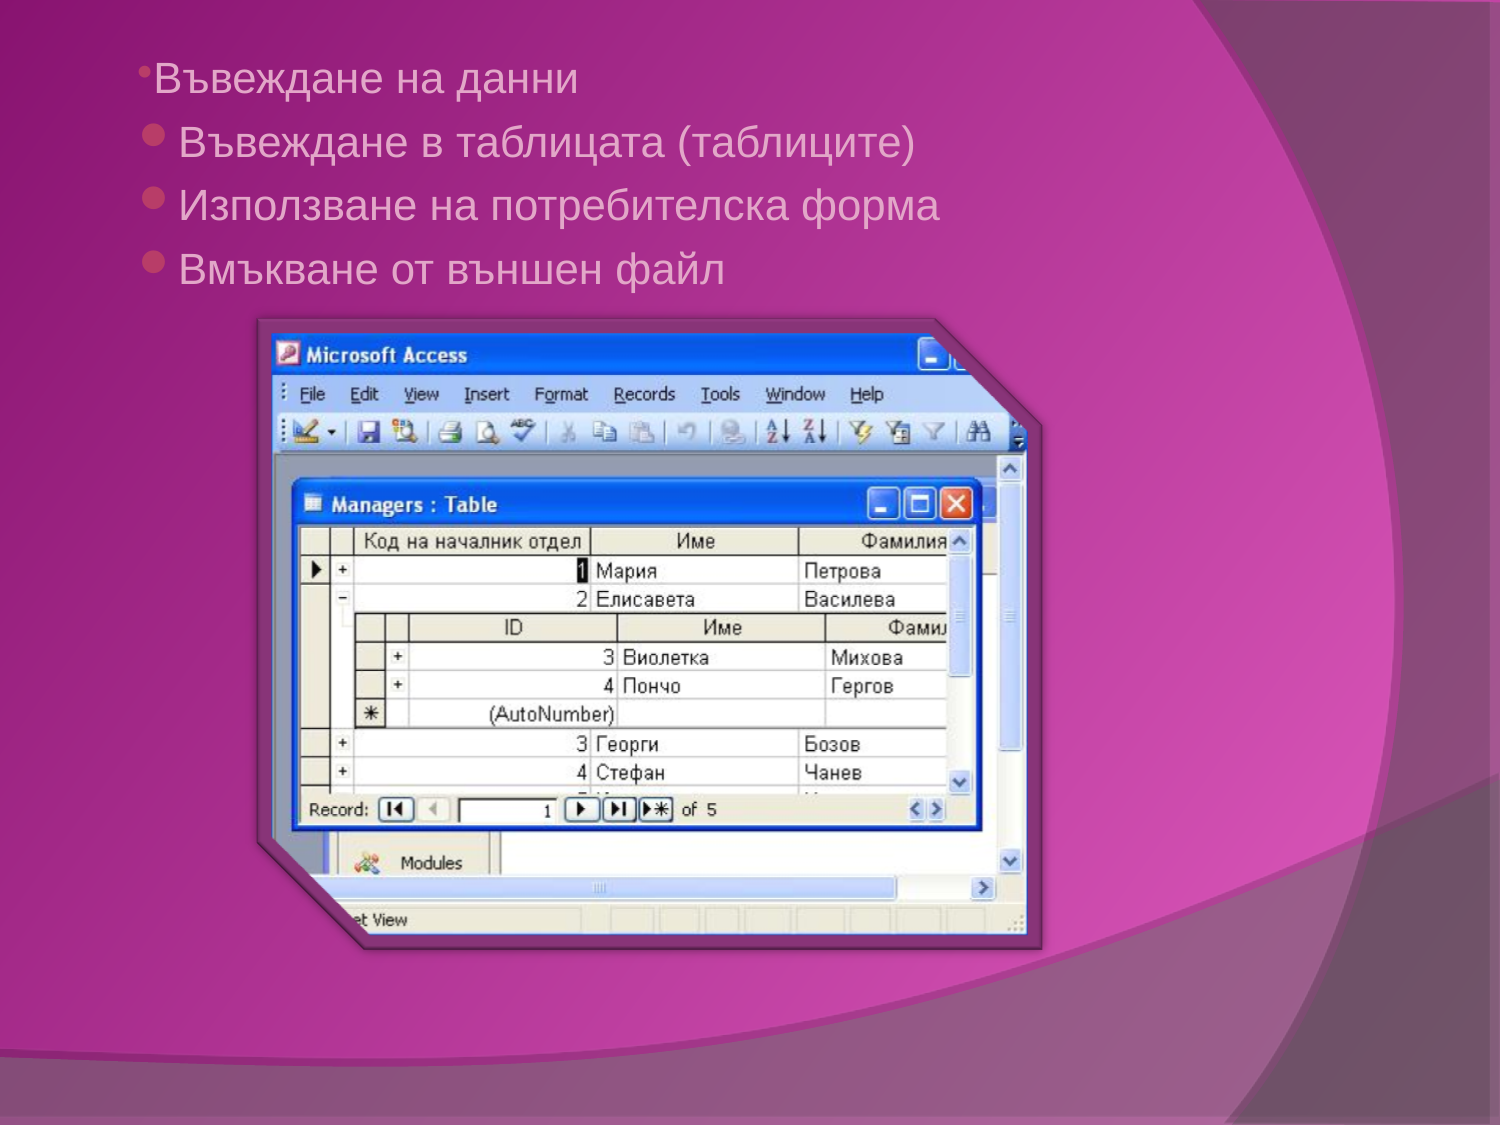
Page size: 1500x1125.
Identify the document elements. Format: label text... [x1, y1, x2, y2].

picture [241, 302, 1059, 967]
list Въвеждане на данни Въвеждане в таблицата (таблиците) Използване на потребителска форма Вмъкване от външен файл [123, 42, 1236, 364]
